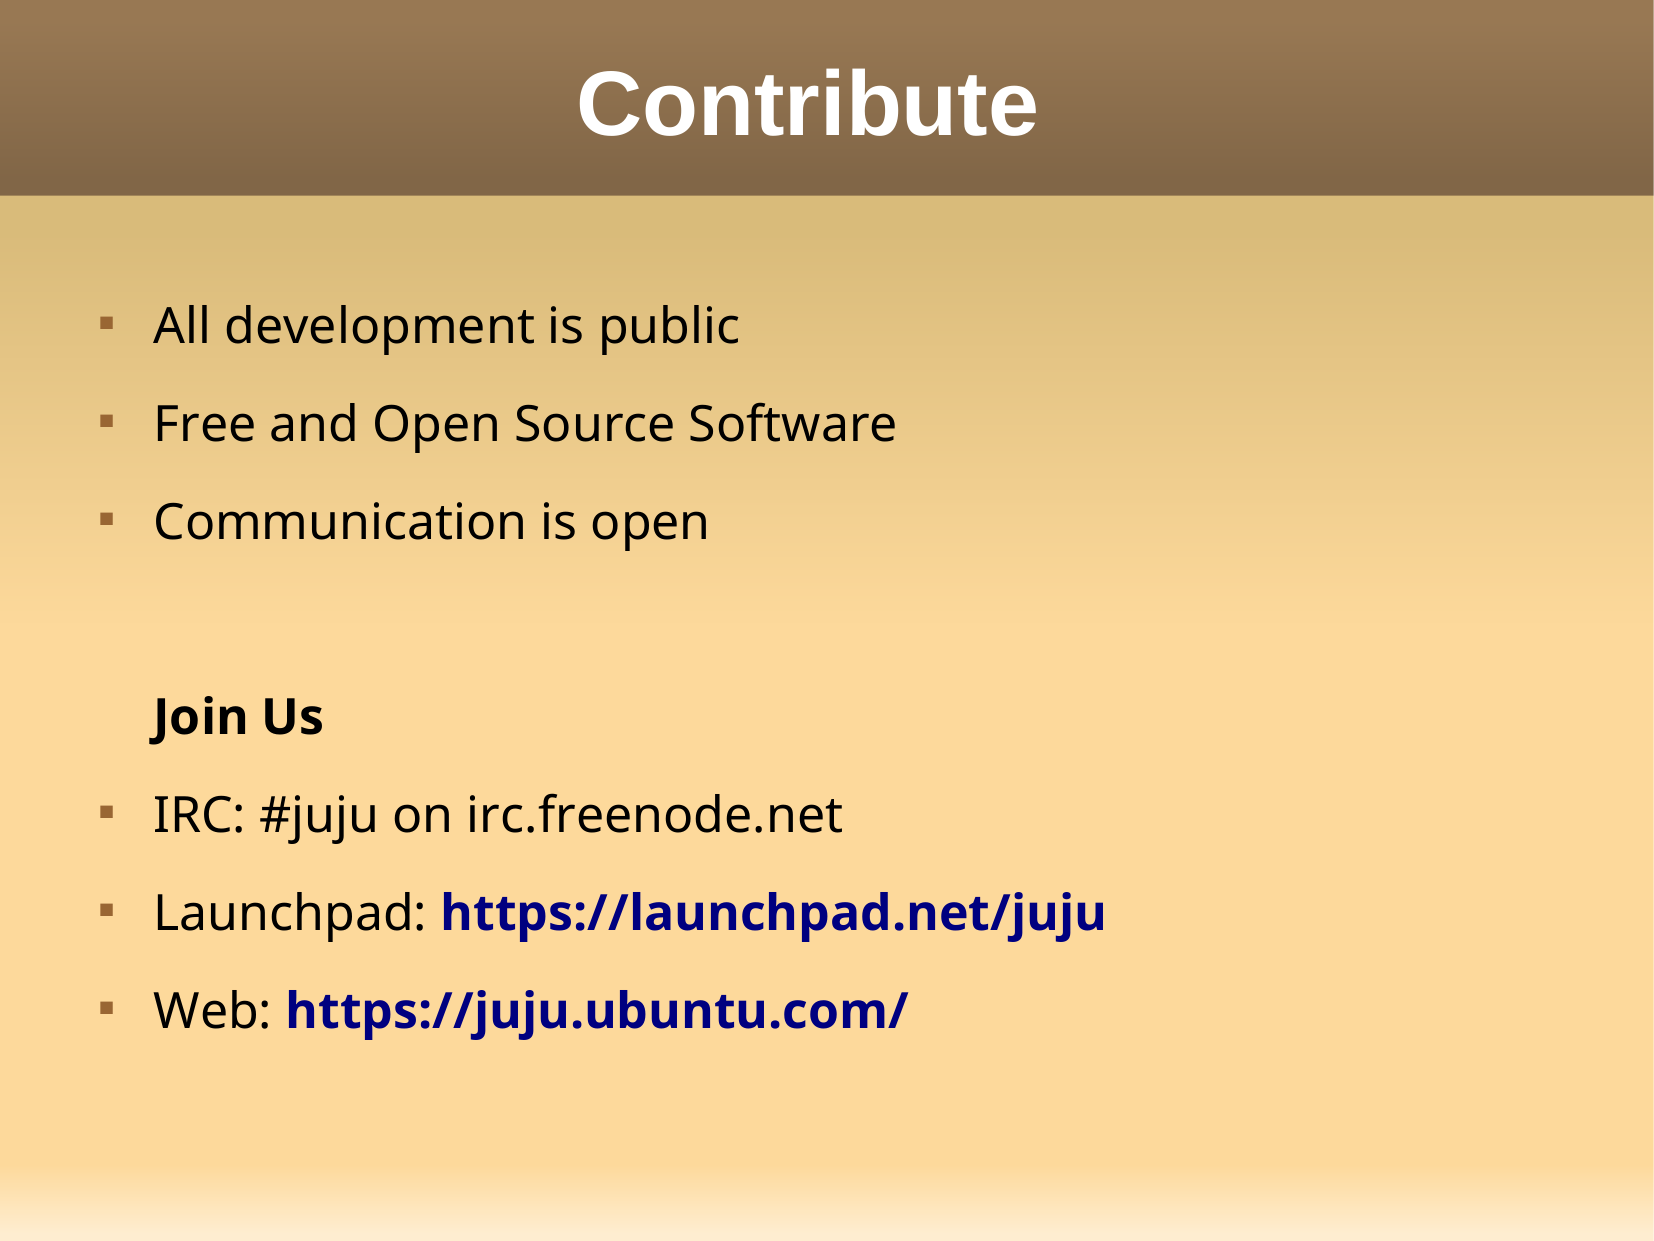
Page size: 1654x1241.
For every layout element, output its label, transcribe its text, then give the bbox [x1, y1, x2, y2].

picture [0, 0, 1654, 1241]
list All development is public Free and Open Source Software Communication is open Join Us IRC: #juju on irc.freenode.net Launchpad: https://launchpad.net/juju Web: https://juju.ubuntu.com/ [82, 290, 1571, 1094]
title Contribute [76, 7, 1565, 200]
